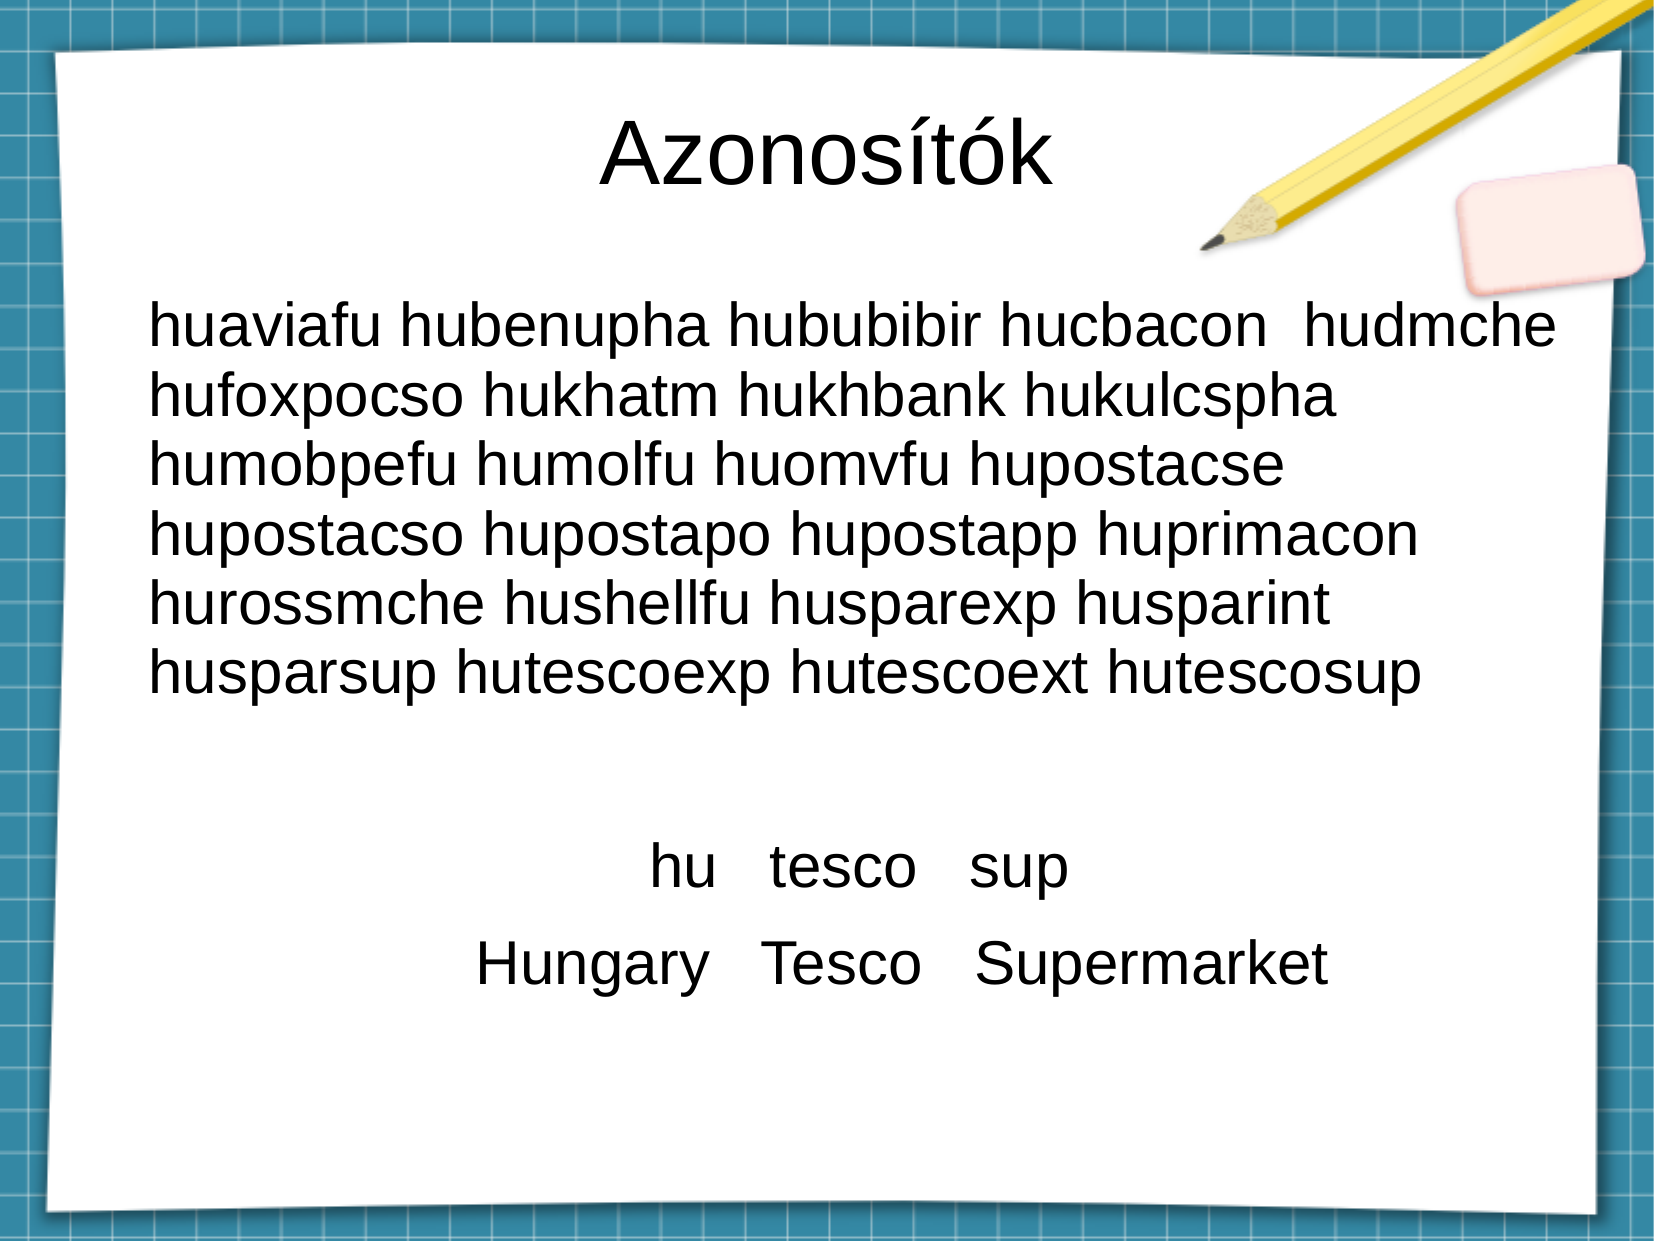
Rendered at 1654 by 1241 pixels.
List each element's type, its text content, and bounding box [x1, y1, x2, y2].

list huaviafu hubenupha hububibir hucbacon hudmche hufoxpocso hukhatm hukhbank hukulcspha humobpefu humolfu huomvfu hupostacse hupostacso hupostapo hupostapp huprimacon hurossmche hushellfu husparexp husparint husparsup hutescoexp hutescoext hutescosup hu tesco sup Hungary Tesco Supermarket [82, 290, 1571, 1010]
title Azonosítók [82, 49, 1571, 257]
picture [0, 0, 1654, 1241]
